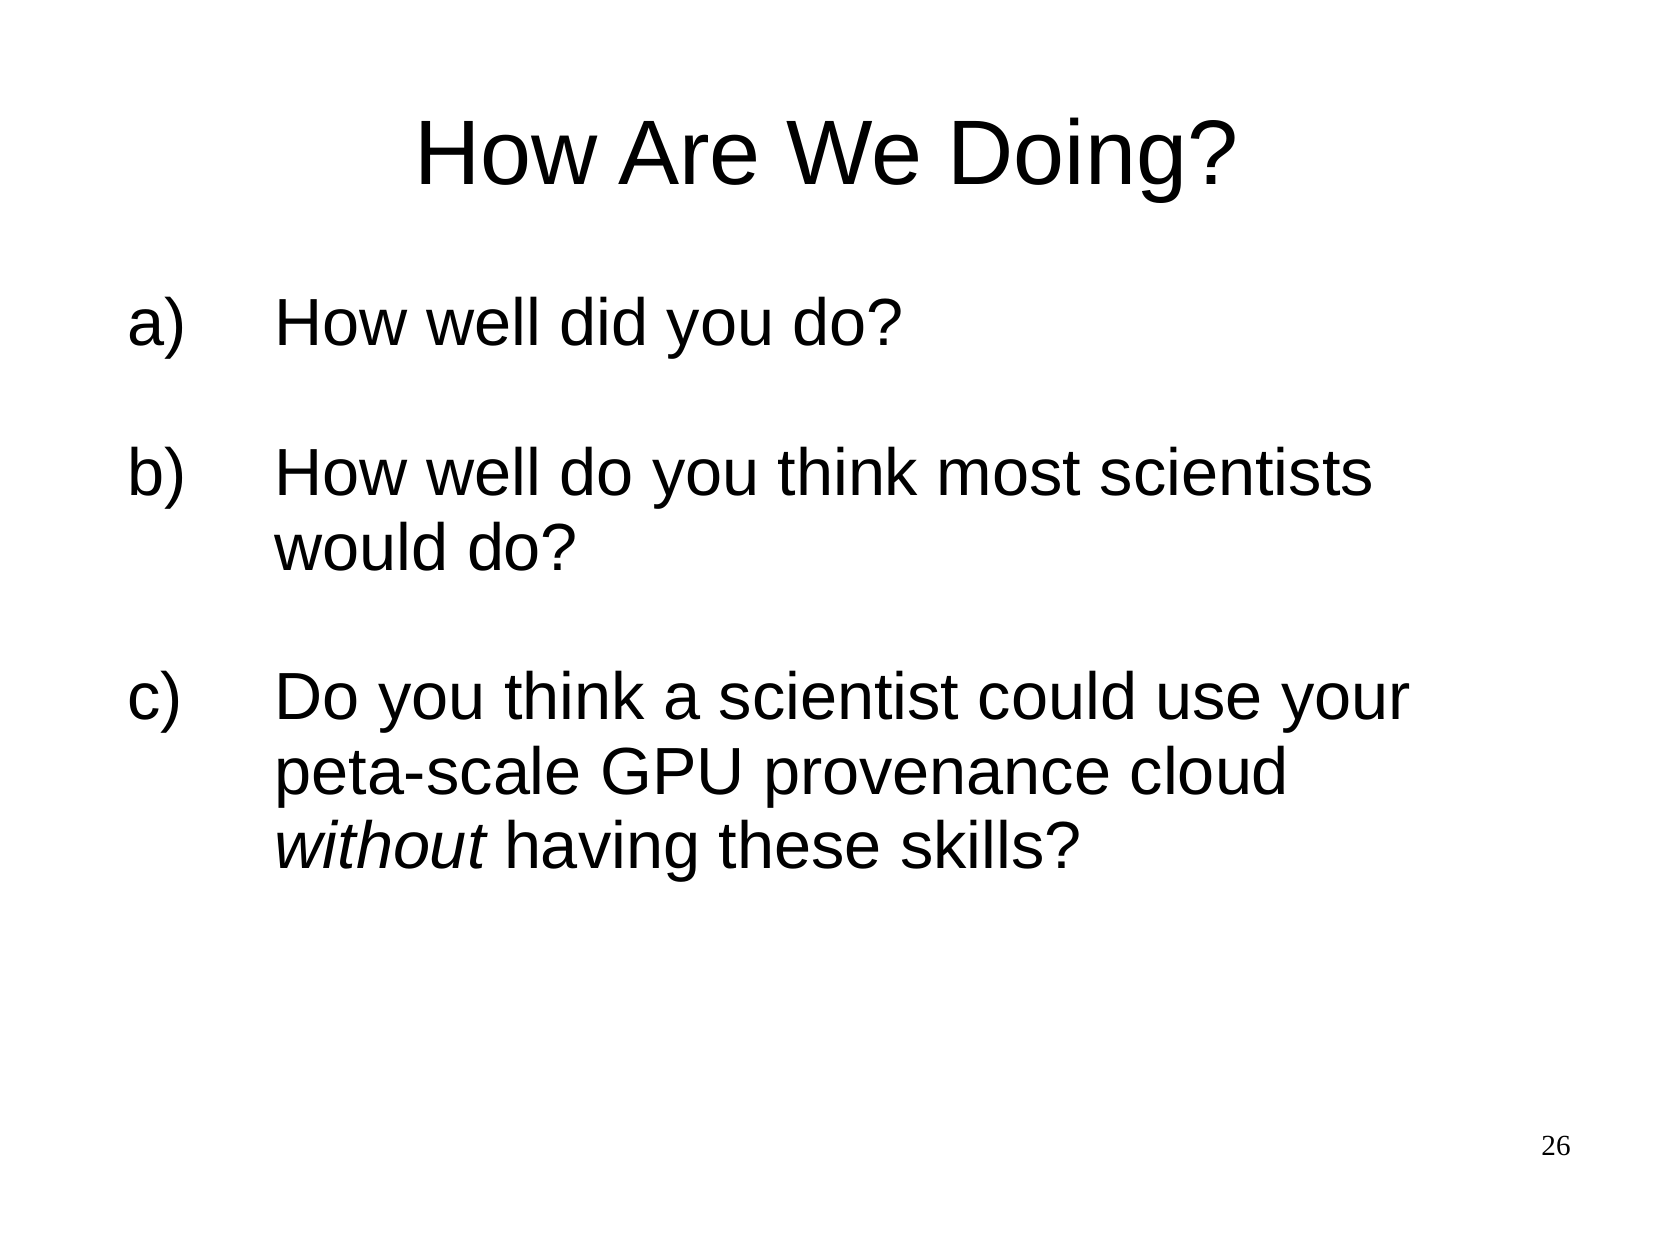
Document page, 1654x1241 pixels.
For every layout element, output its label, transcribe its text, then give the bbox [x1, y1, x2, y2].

text_box a) How well did you do? b) How well do you think most scientists would do? c) Do you think a scientist could use your peta-scale GPU provenance cloud without having these skills? [112, 277, 1428, 889]
title How Are We Doing? [82, 49, 1571, 257]
